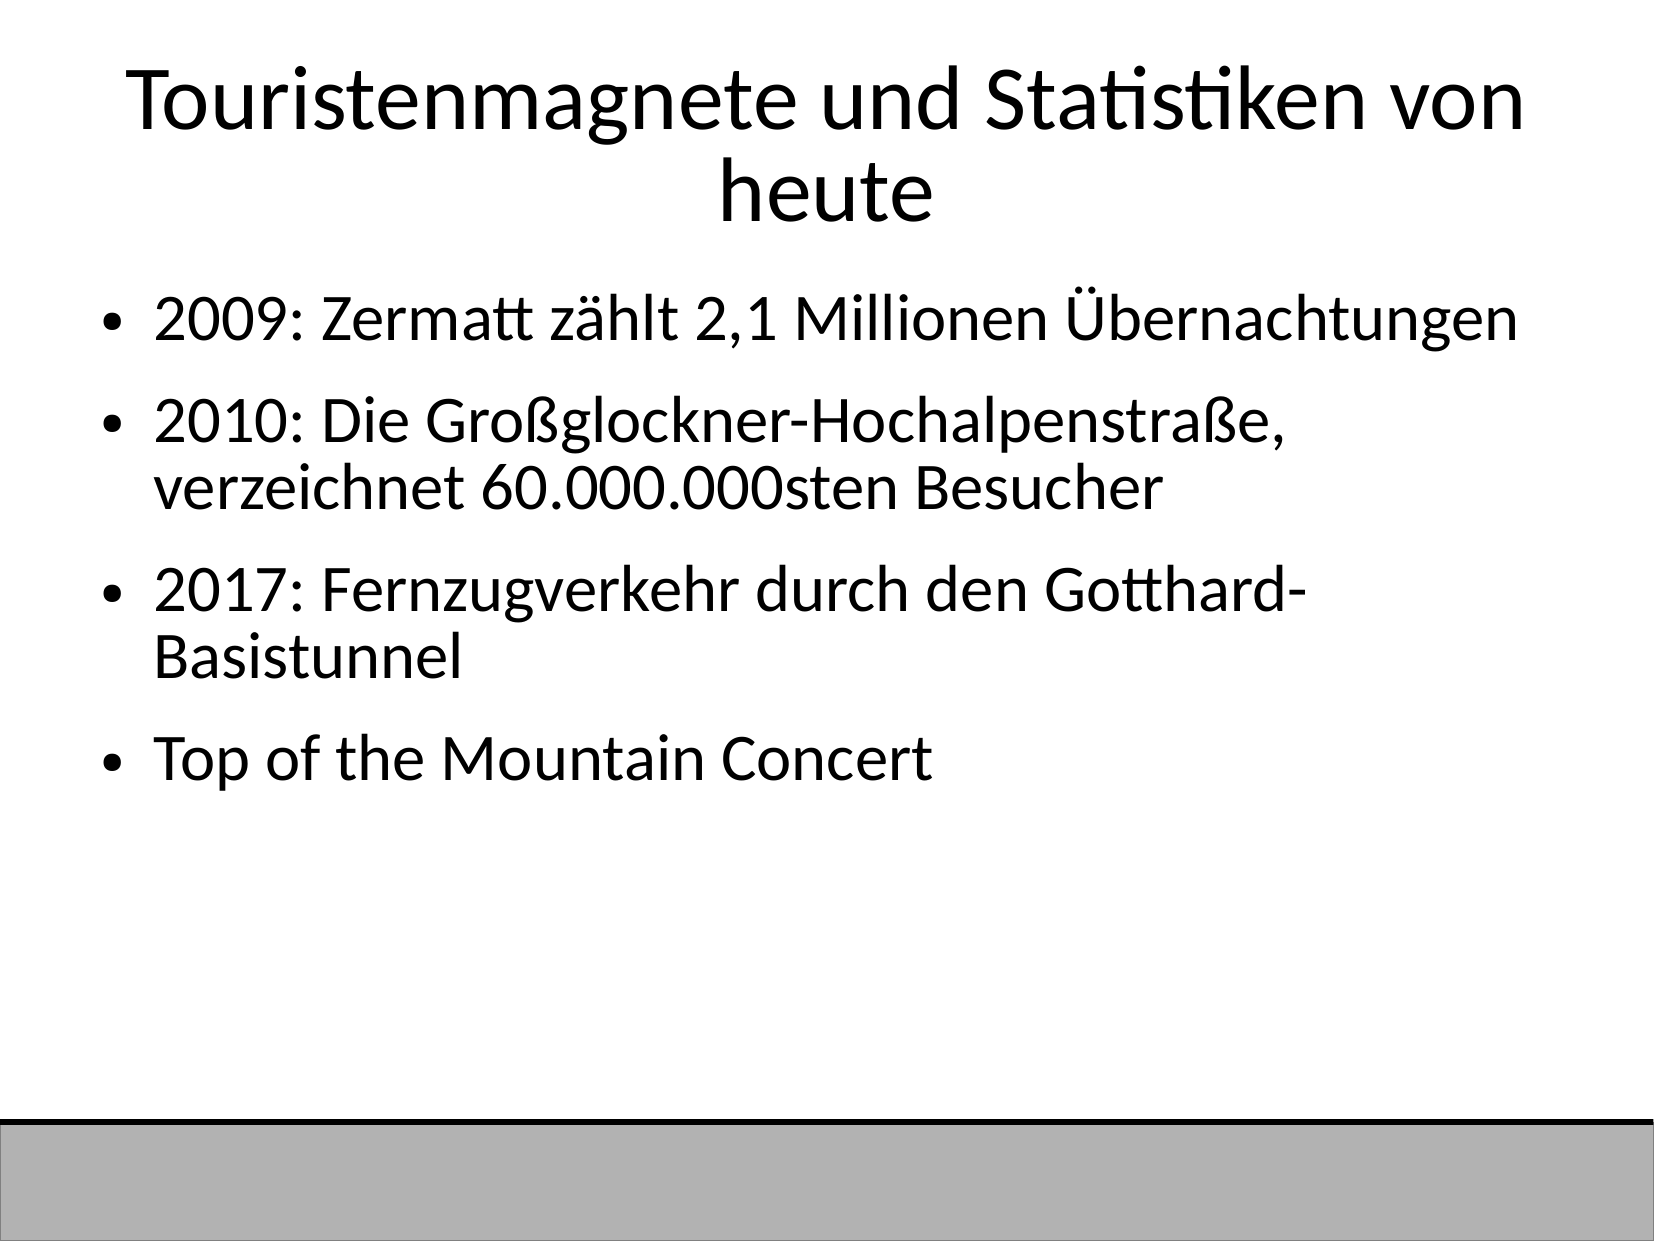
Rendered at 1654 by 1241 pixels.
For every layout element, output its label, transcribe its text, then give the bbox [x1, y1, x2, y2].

title Touristenmagnete und Statistiken von heute [82, 40, 1571, 266]
list 2009: Zermatt zählt 2,1 Millionen Übernachtungen 2010: Die Großglockner-Hochalpenstraße, verzeichnet 60.000.000sten Besucher 2017: Fernzugverkehr durch den Gotthard-Basistunnel Top of the Mountain Concert [82, 290, 1571, 1109]
text_box [0, 1125, 1654, 1241]
